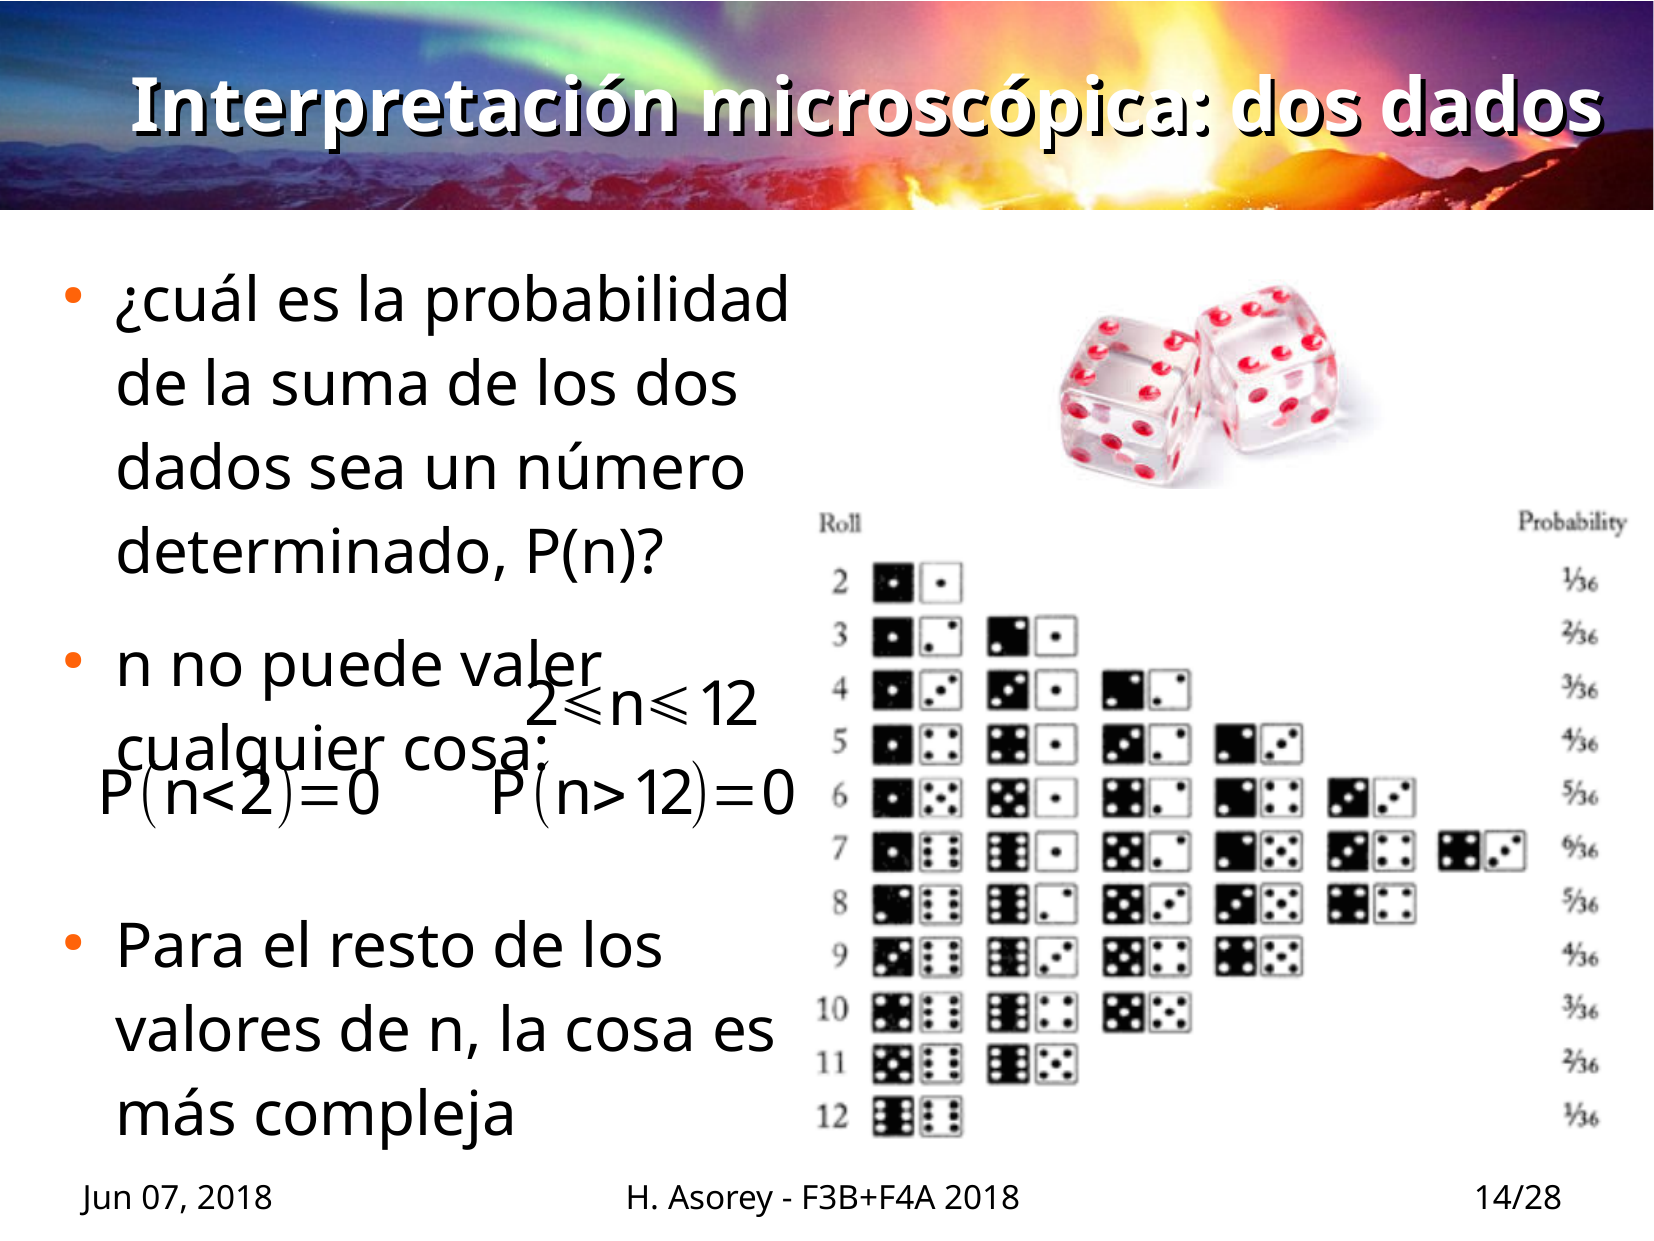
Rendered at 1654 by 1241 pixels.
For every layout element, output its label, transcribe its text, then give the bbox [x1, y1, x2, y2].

chart [91, 755, 811, 834]
title Interpretación microscópica: dos dados [45, 15, 1606, 191]
chart [518, 665, 757, 742]
picture [778, 242, 1642, 1151]
picture [0, 1, 1654, 210]
list ¿cuál es la probabilidad de la suma de los dos dados sea un número determinado, P(n)? n no puede valer cualquier cosa: Para el resto de los valores de n, la cosa es más compleja [45, 255, 807, 1156]
